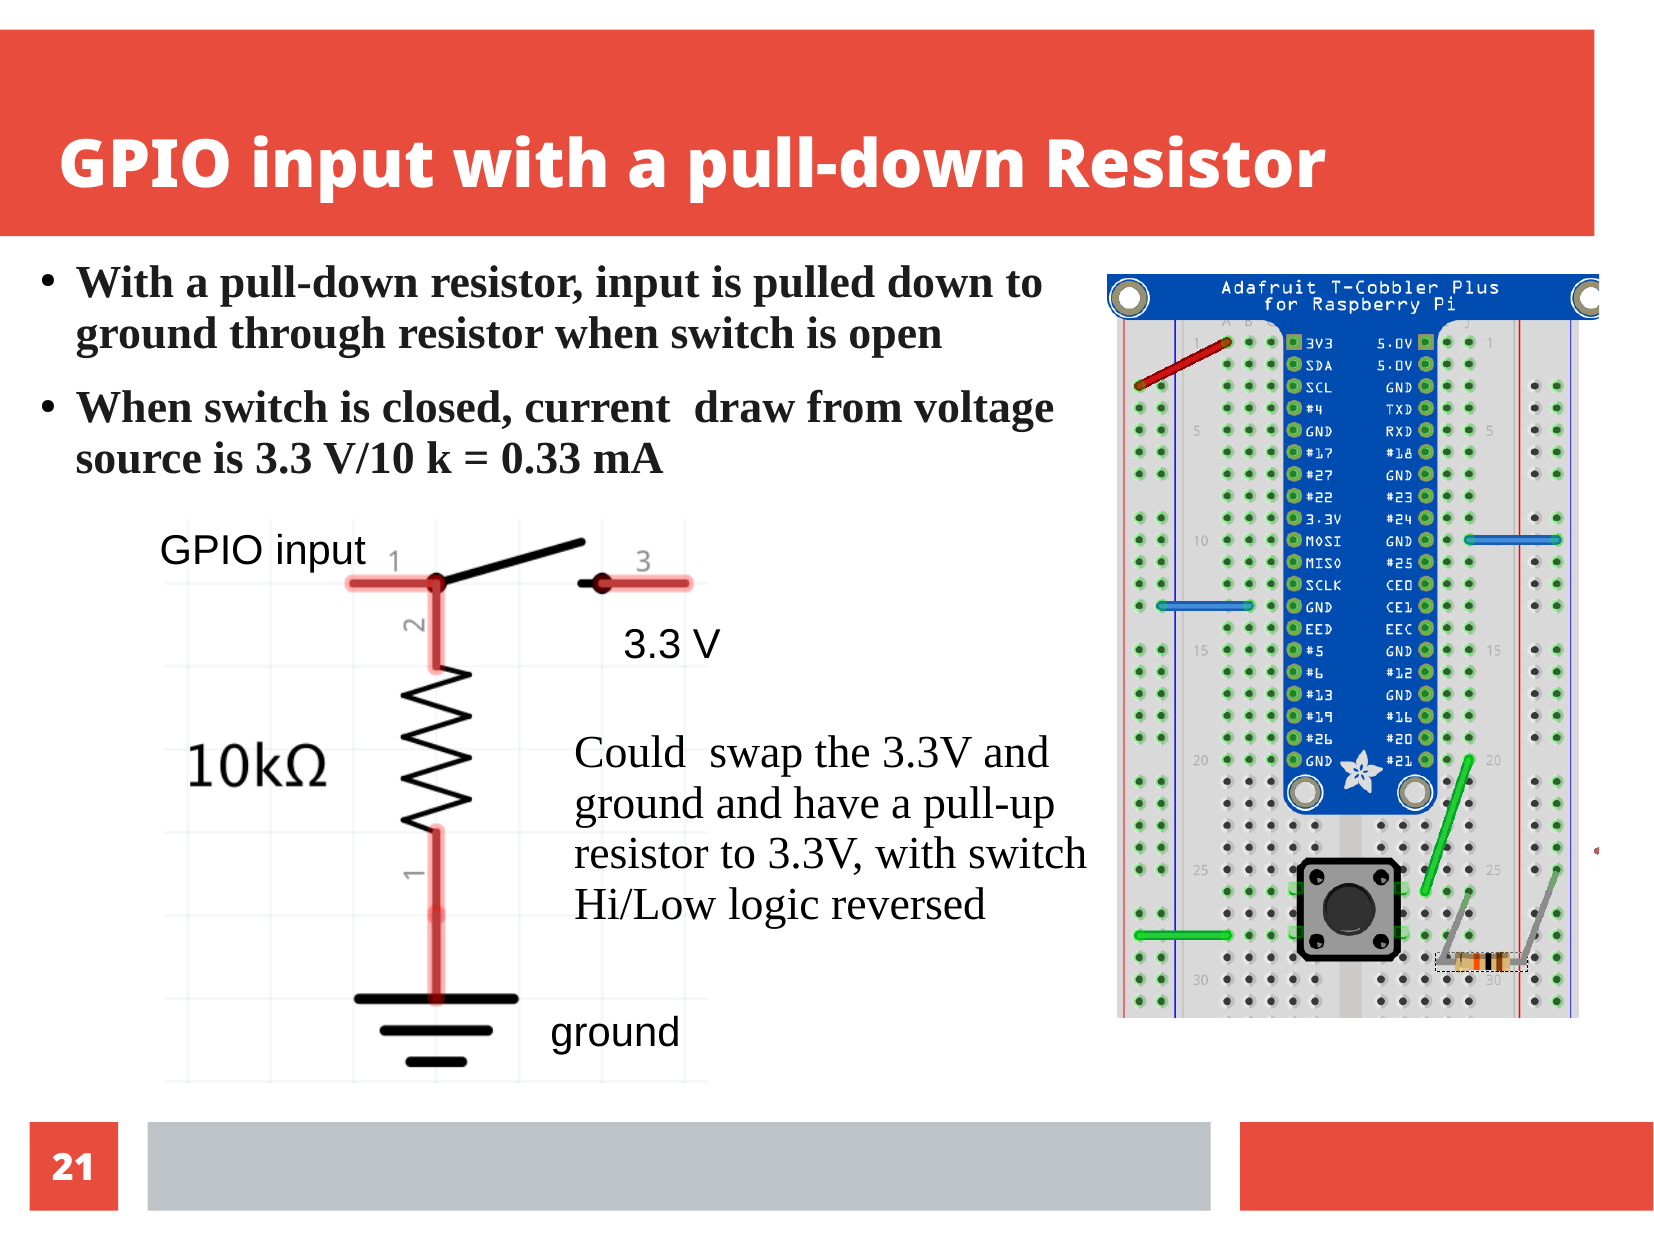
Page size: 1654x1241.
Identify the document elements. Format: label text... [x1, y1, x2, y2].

text_box GPIO input [144, 519, 384, 587]
text_box Could swap the 3.3V and ground and have a pull-up resistor to 3.3V, with switch Hi/Low logic reversed [523, 719, 1108, 973]
picture [164, 519, 709, 1084]
text_box ground [535, 1001, 745, 1084]
text_box 3.3 V [608, 613, 818, 681]
picture [1107, 274, 1600, 1018]
list With a pull-down resistor, input is pulled down to ground through resistor when switch is open When switch is closed, current draw from voltage source is 3.3 V/10 k = 0.33 mA [40, 256, 1108, 536]
title GPIO input with a pull-down Resistor [59, 59, 1595, 207]
